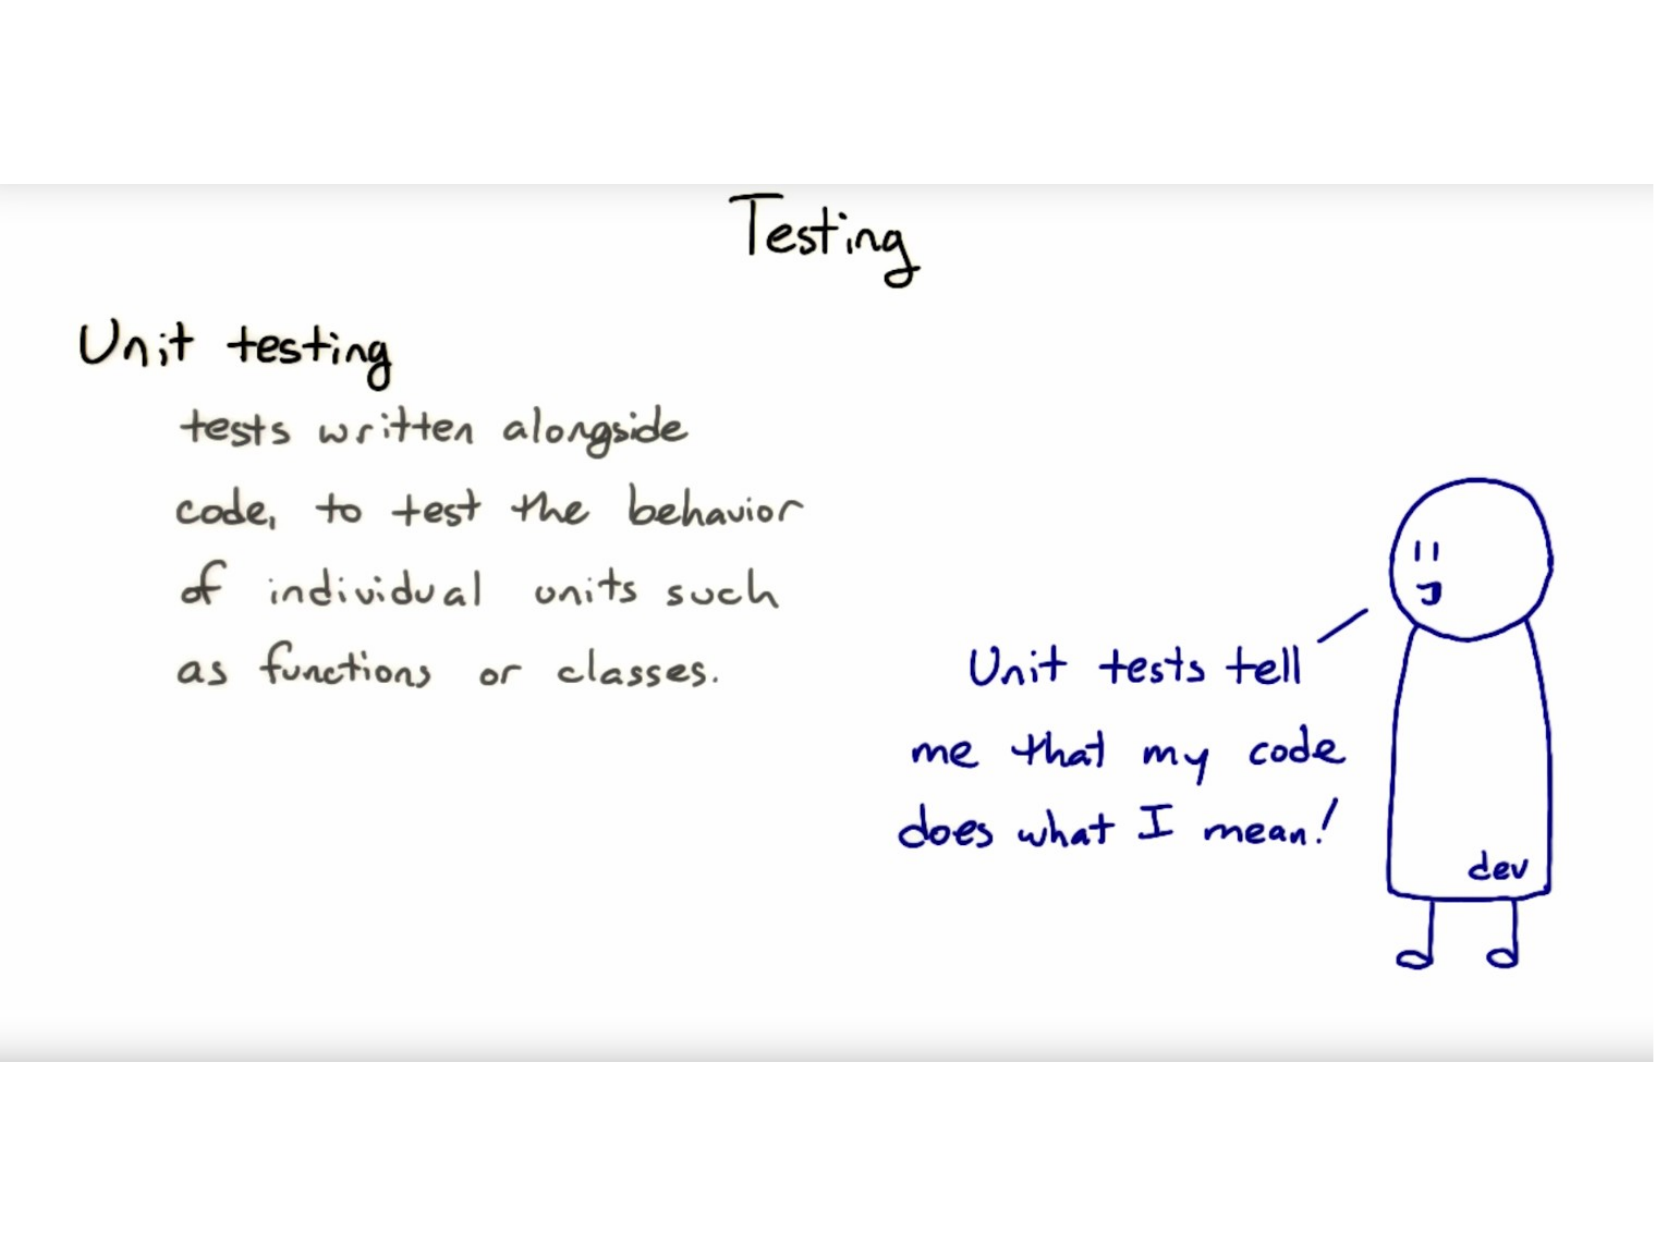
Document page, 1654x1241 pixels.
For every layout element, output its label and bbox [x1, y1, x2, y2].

picture [0, 184, 1654, 1062]
